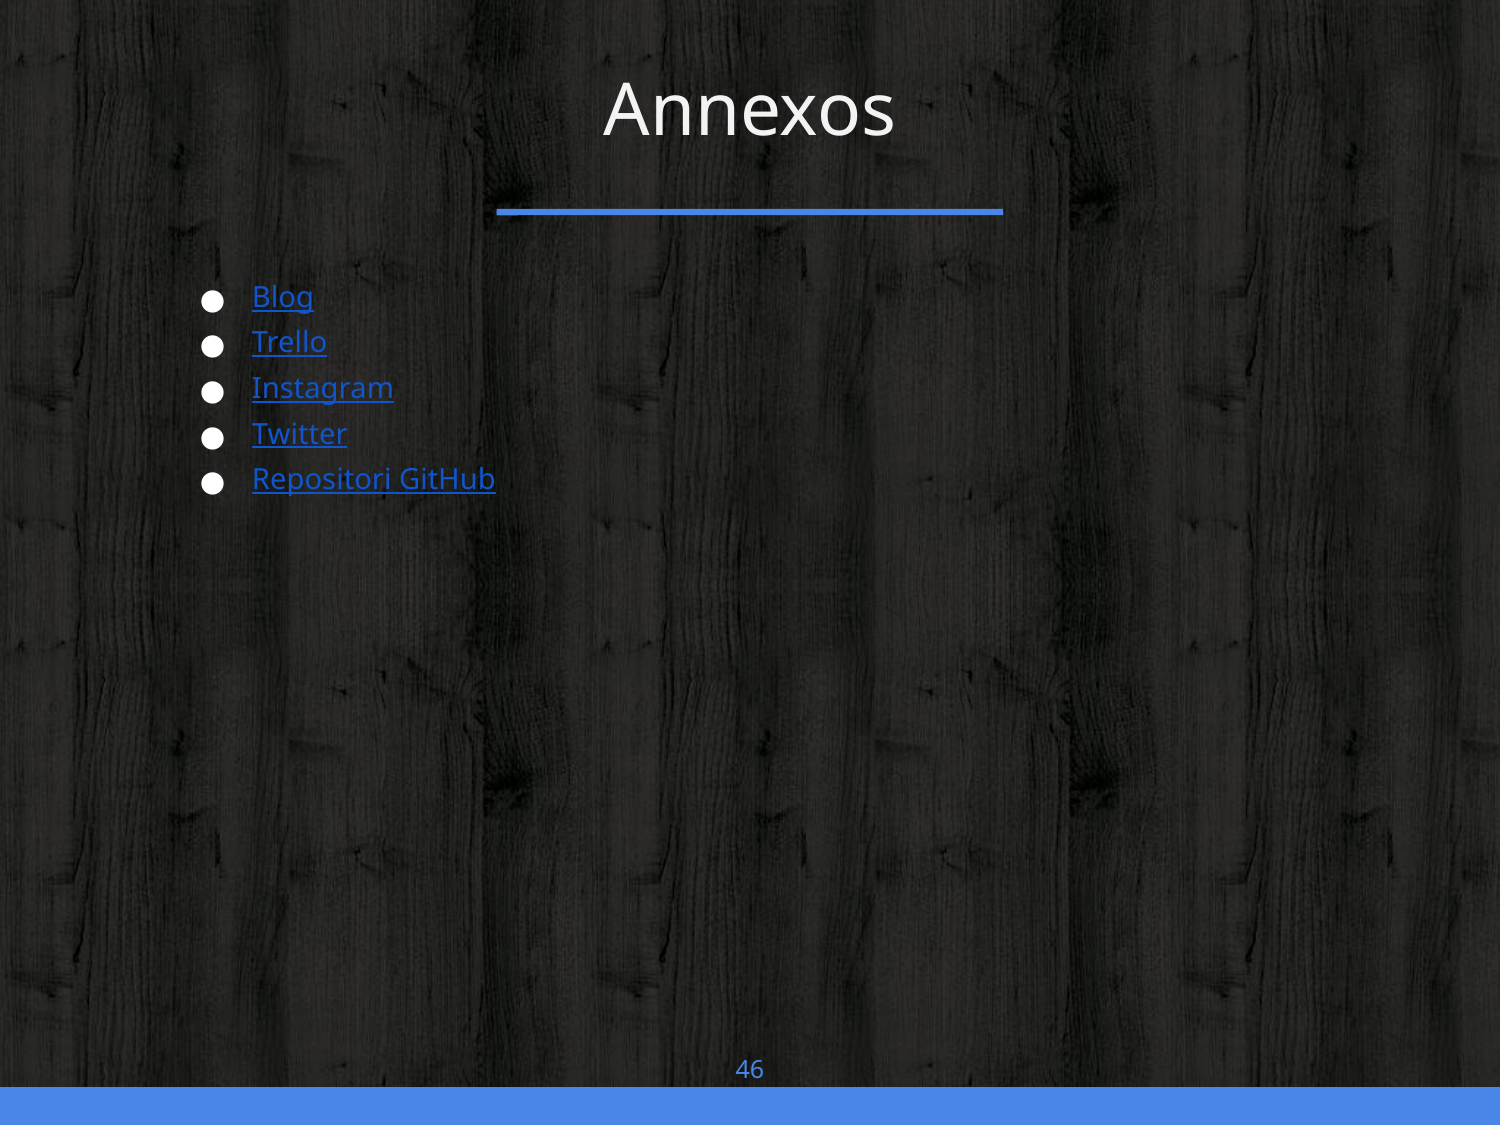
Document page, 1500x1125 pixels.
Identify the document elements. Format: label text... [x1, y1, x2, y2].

title Annexos [75, 0, 1425, 213]
text_box [0, 1087, 1500, 1125]
slide_number 46 [705, 1038, 795, 1087]
picture [0, 0, 1500, 1087]
text_box Blog Trello Instagram Twitter Repositori GitHub [161, 257, 1339, 1011]
